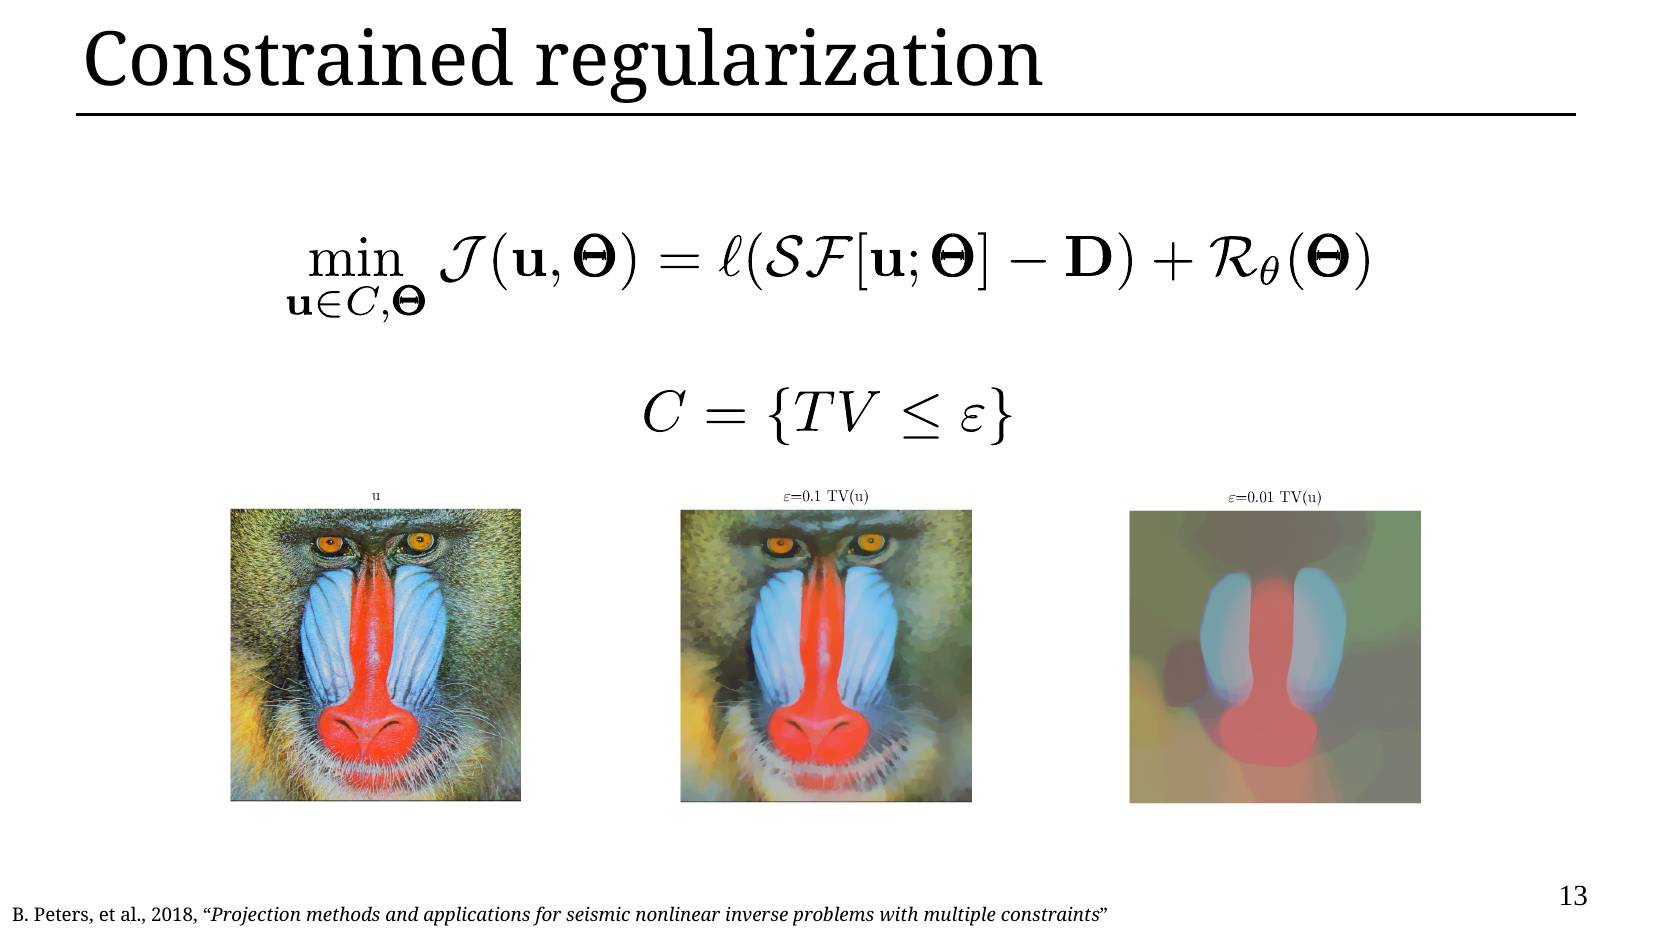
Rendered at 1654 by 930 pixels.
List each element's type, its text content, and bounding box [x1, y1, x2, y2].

picture [628, 479, 1025, 855]
text_box B. Peters, et al., 2018, “Projection methods and applications for seismic nonlinear inverse problems with multiple constraints” [0, 894, 1528, 930]
title Constrained regularization [82, 7, 1571, 105]
picture [1077, 480, 1474, 856]
picture [178, 478, 574, 854]
picture [639, 385, 1014, 448]
picture [281, 230, 1372, 325]
